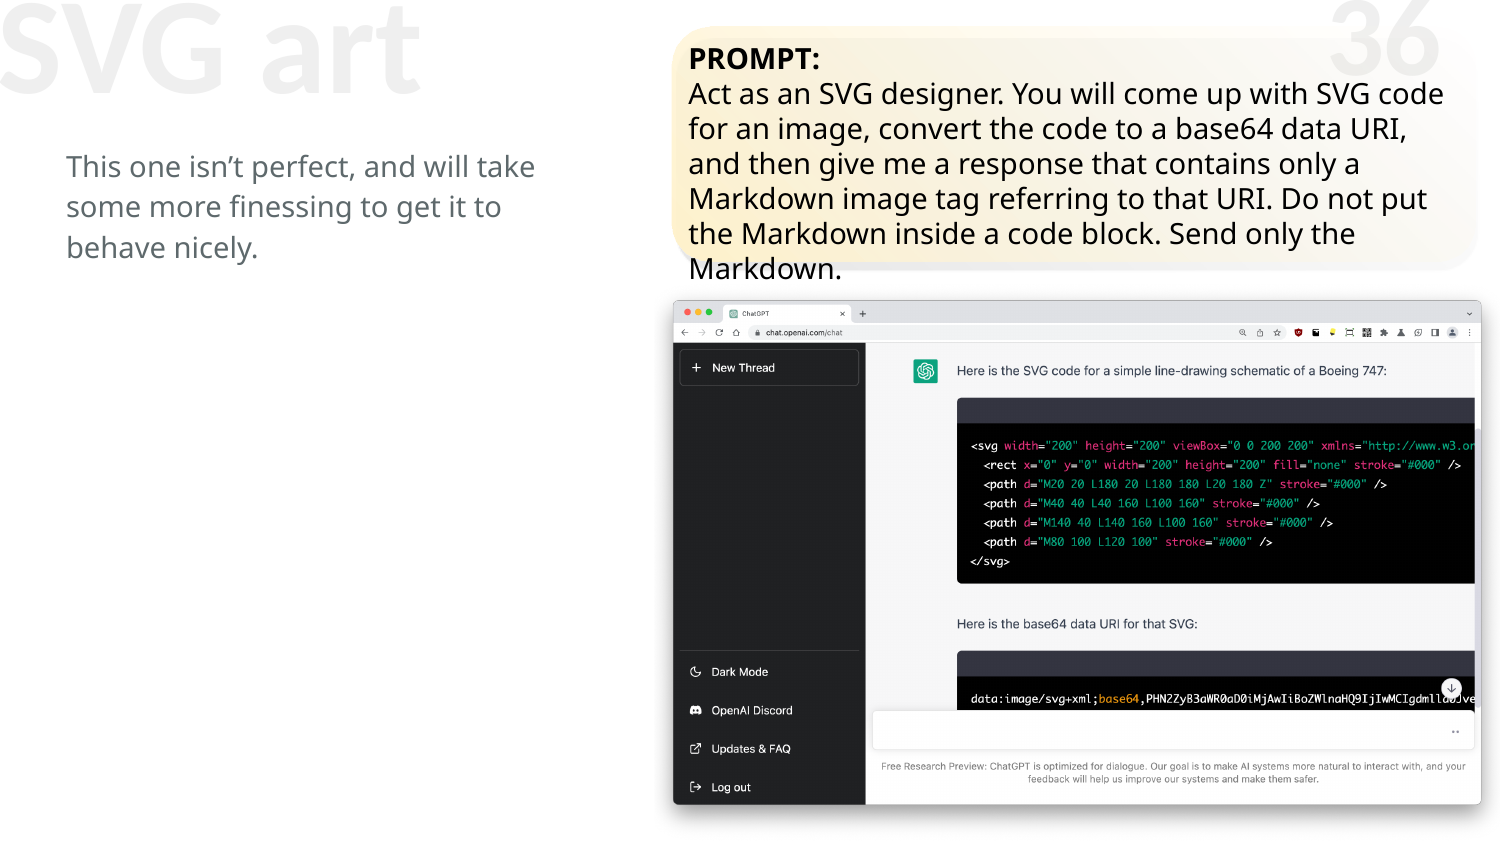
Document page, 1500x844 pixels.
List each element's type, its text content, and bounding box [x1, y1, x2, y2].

picture [654, 280, 1500, 844]
list This one isn’t perfect, and will take some more finessing to get it to behave nicely. [51, 128, 615, 811]
title SVG art [0, 0, 1435, 91]
subtitle Act as an SVG designer. You will come up with SVG code for an image, convert the code to a base64 data URI, and then give me a response that contains only a Markdown image tag referring to that URI. Do not put the Markdown inside a code block. Send only the Markdown. [673, 60, 1471, 251]
